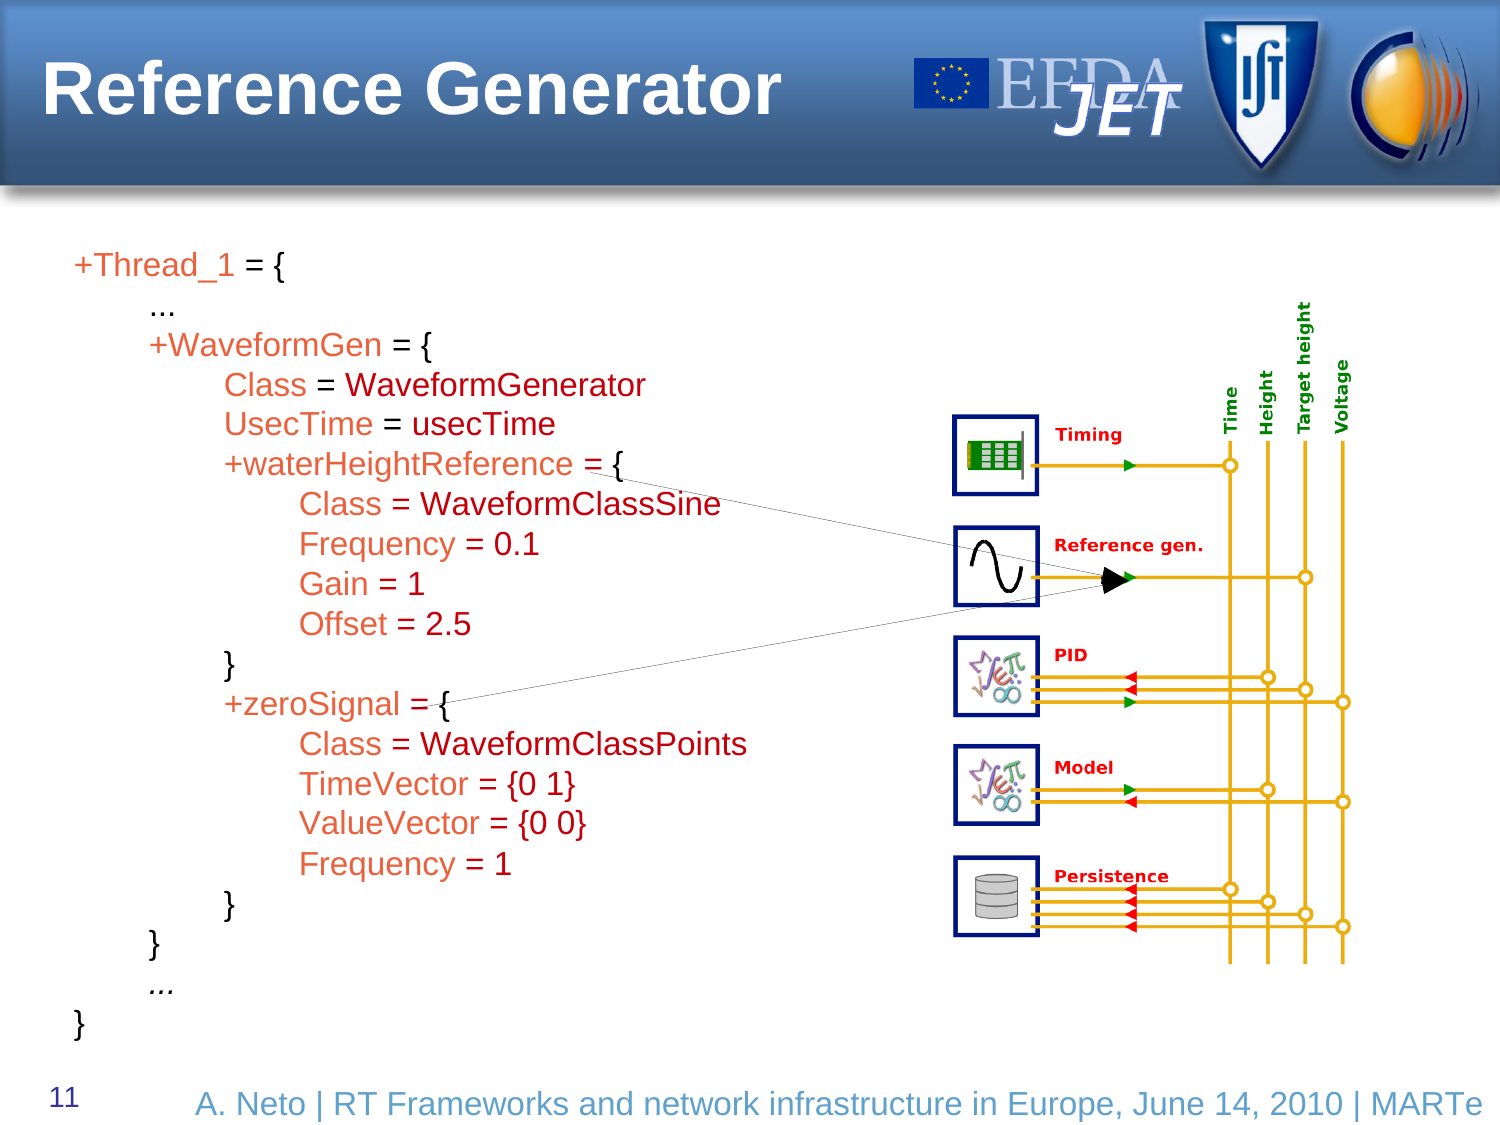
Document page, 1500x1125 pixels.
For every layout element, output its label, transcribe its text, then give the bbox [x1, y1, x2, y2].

picture [0, 0, 1500, 207]
picture [952, 302, 1351, 966]
text_box +Thread_1 = { ... +WaveformGen = { Class = WaveformGenerator UsecTime = usecTime +waterHeightReference = { Class = WaveformClassSine Frequency = 0.1 Gain = 1 Offset = 2.5 } +zeroSignal = { Class = WaveformClassPoints TimeVector = {0 1} ValueVector = {0 0} Frequency = 1 } } ... } [59, 235, 1418, 1049]
title Reference Generator [41, 0, 1128, 180]
picture [952, 546, 1101, 612]
